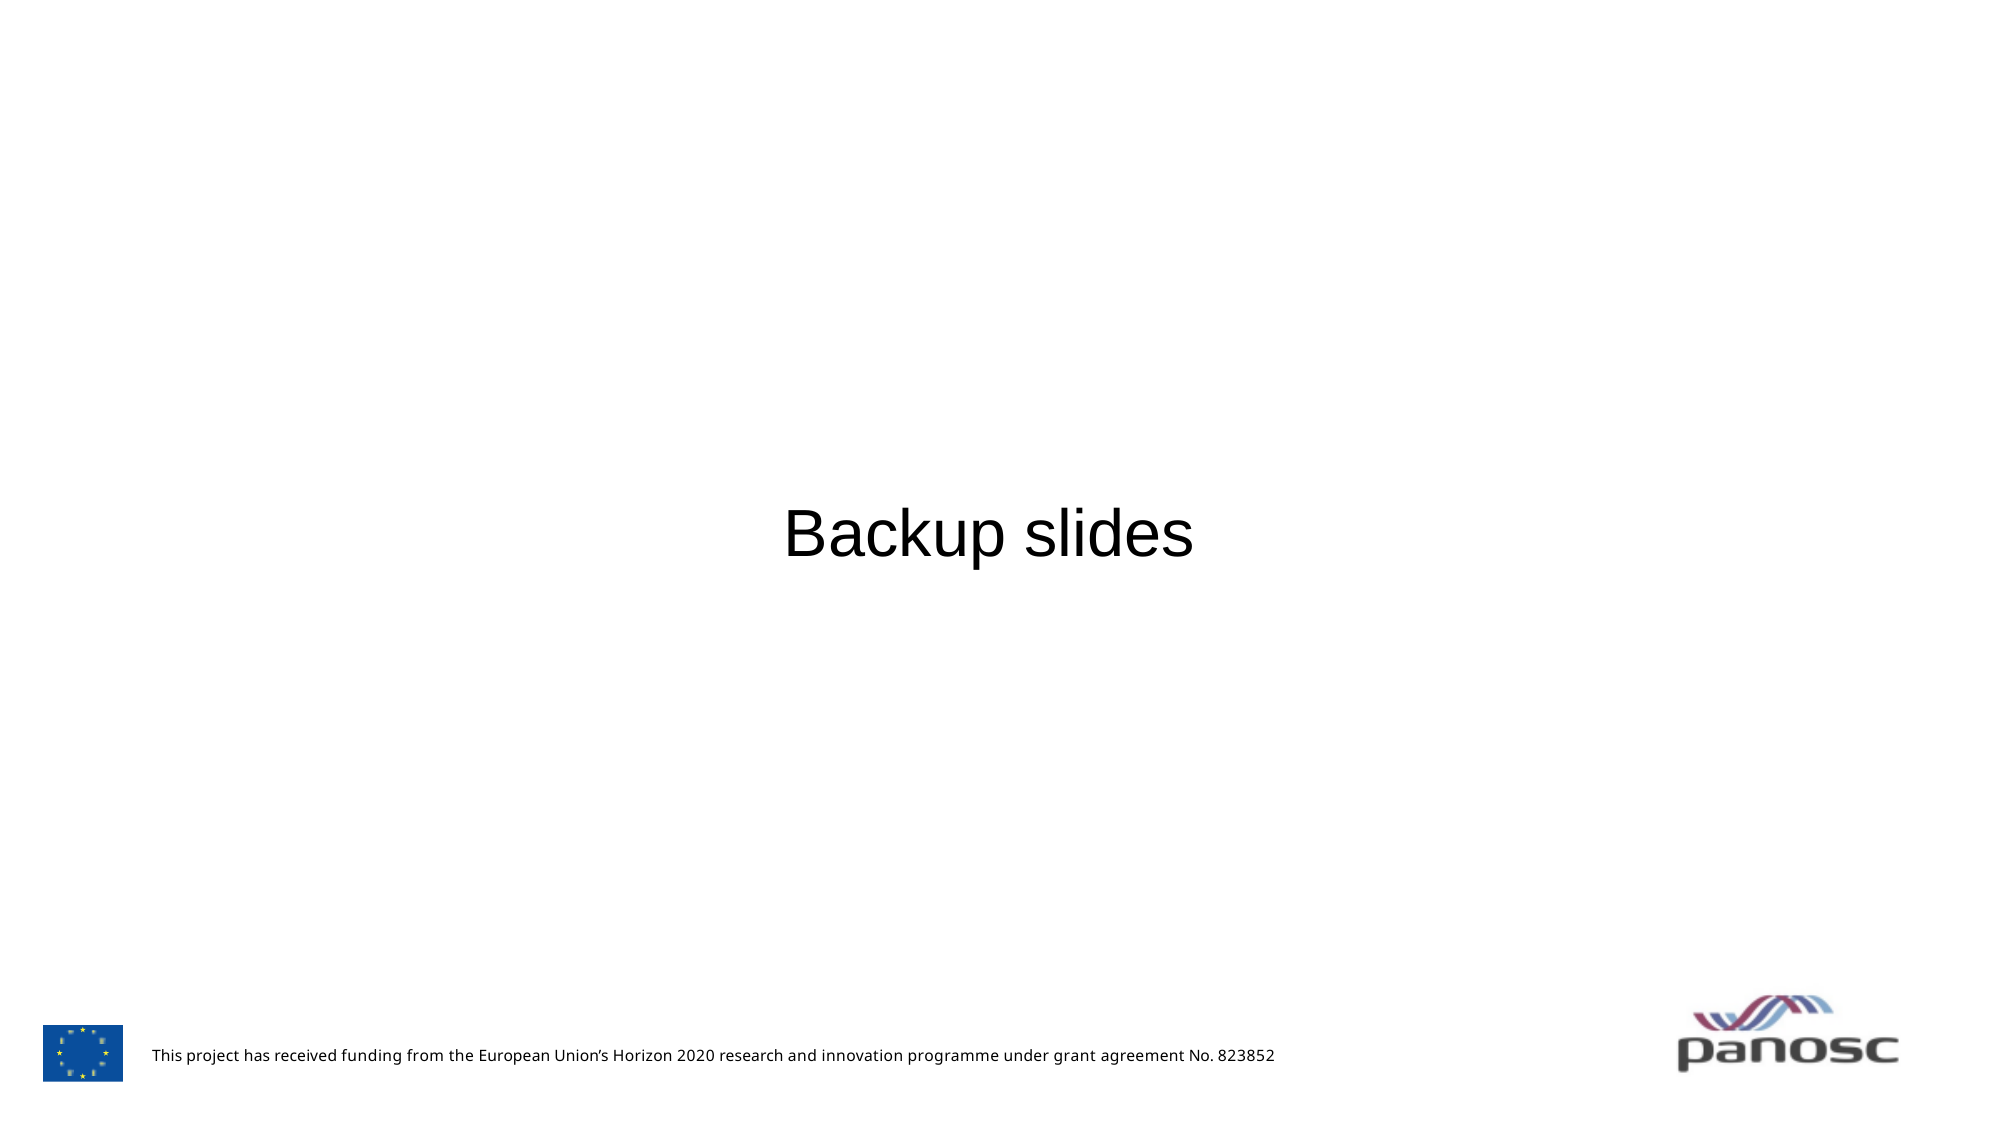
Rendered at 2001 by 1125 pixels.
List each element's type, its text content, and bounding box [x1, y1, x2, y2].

picture [1, 947, 1999, 1125]
text_box Backup slides [390, 360, 1590, 700]
